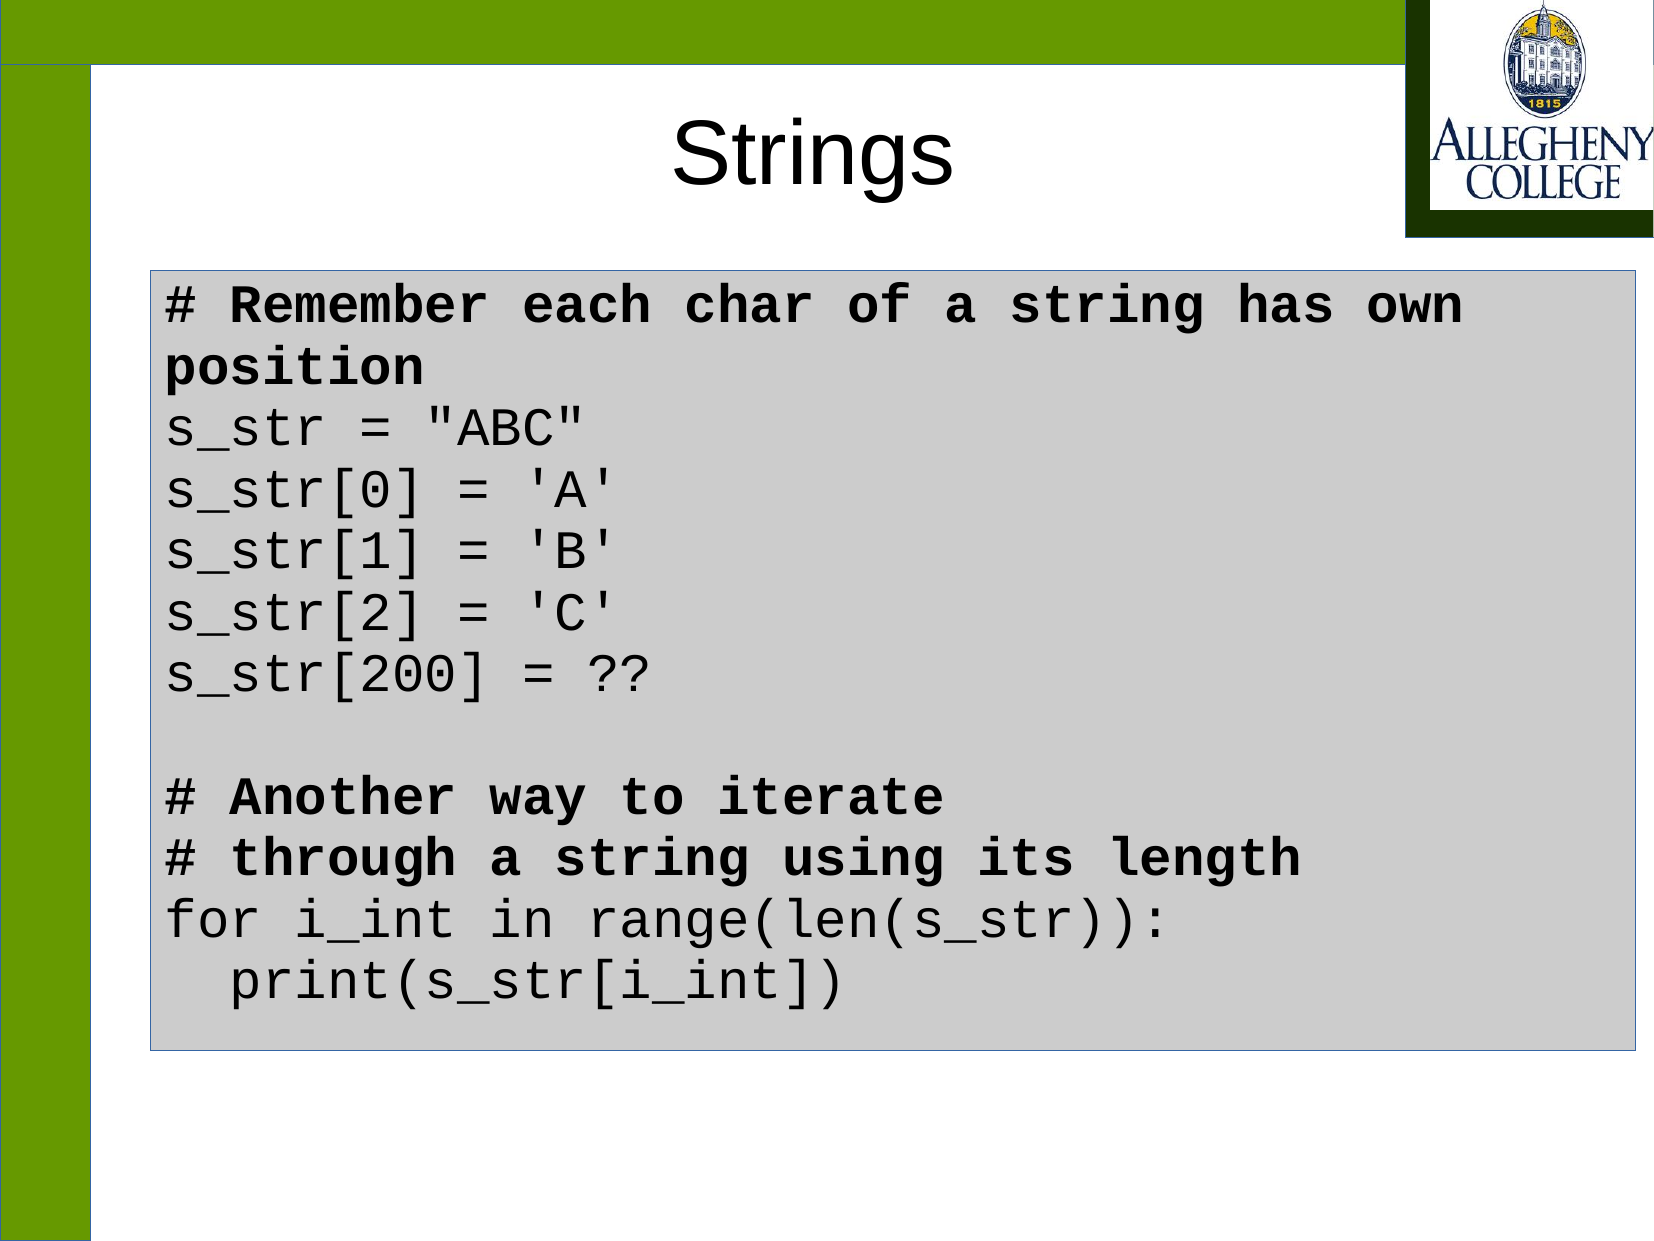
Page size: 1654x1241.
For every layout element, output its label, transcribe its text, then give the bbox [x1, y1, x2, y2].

picture [1430, 0, 1654, 210]
text_box # Remember each char of a string has own position s_str = "ABC" s_str[0] = 'A' s_str[1] = 'B' s_str[2] = 'C' s_str[200] = ?? # Another way to iterate # through a string using its length for i_int in range(len(s_str)): print(s_str[i_int]) [150, 270, 1636, 1051]
text_box [0, 0, 1654, 1241]
title Strings [112, 65, 1515, 257]
